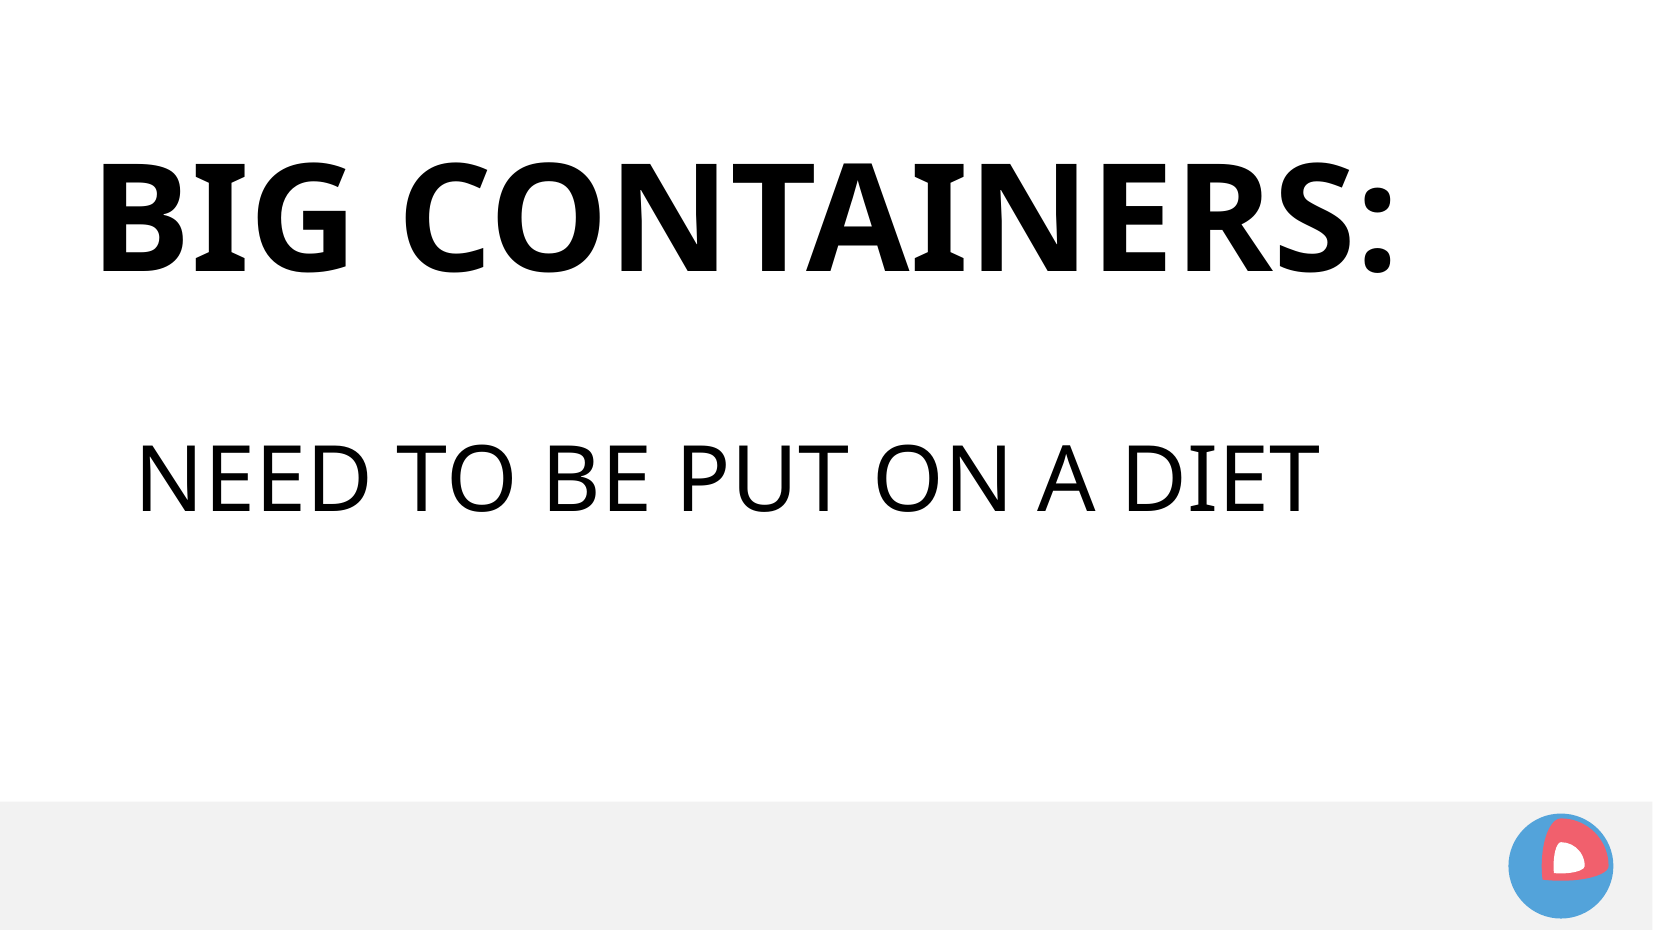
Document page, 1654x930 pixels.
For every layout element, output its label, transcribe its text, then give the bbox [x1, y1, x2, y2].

text_box NEED TO BE PUT ON A DIET [120, 405, 1193, 537]
text_box BIG CONTAINERS: [75, 103, 1262, 308]
